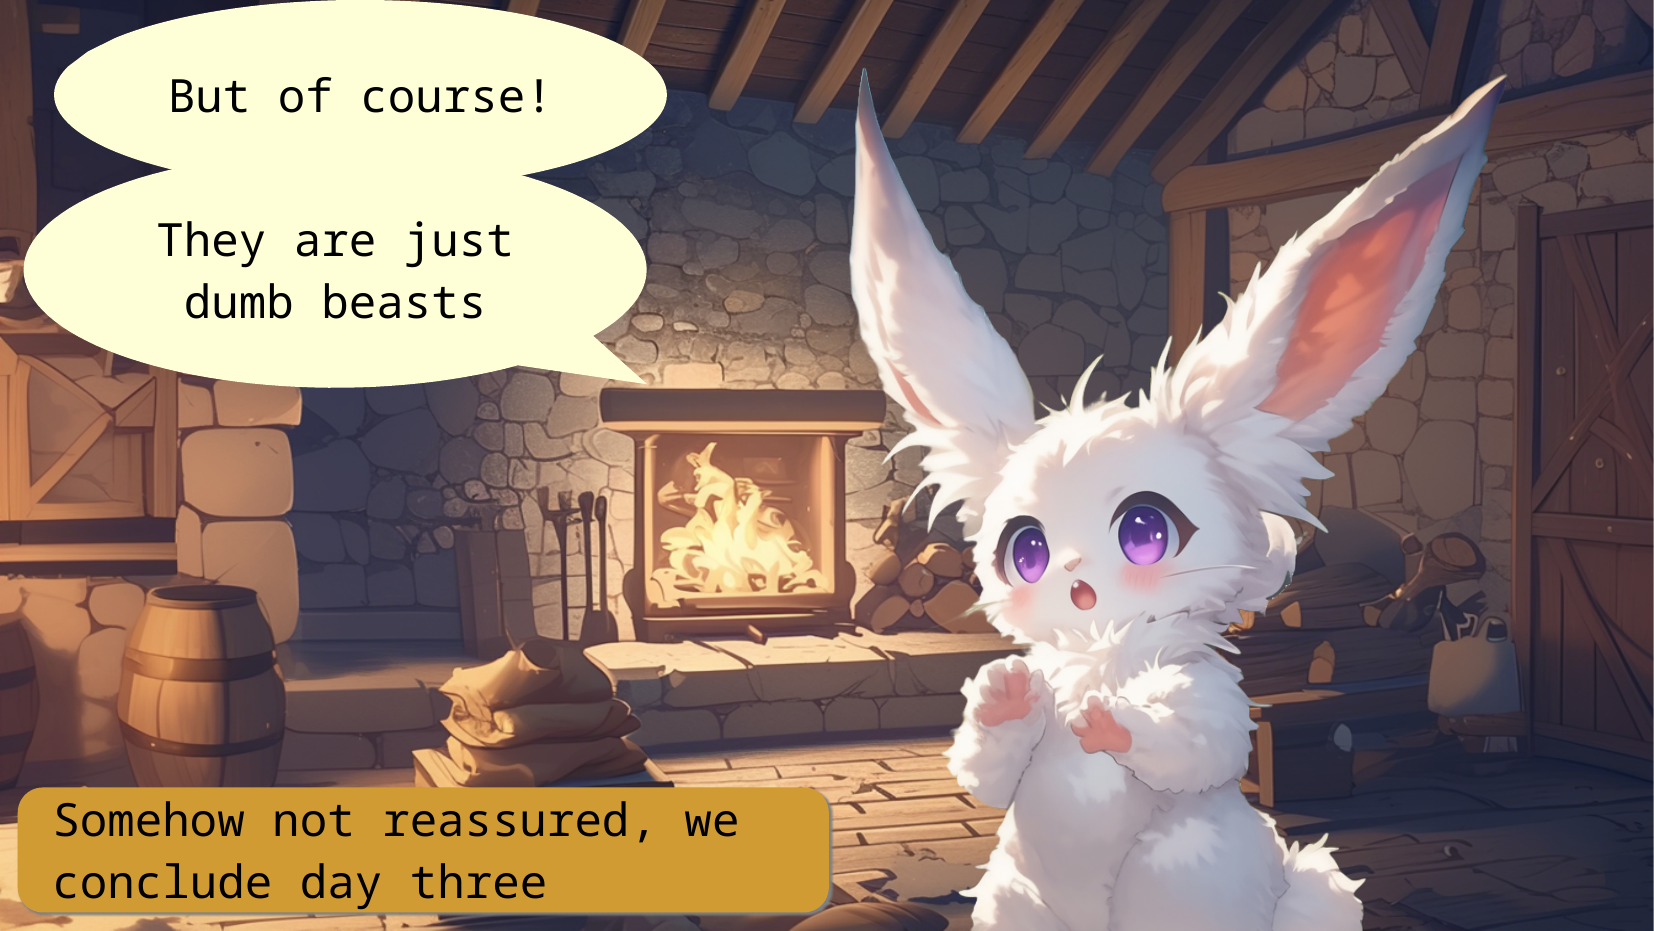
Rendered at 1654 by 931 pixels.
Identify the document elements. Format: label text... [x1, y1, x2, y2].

text_box They are just dumb beasts [23, 151, 466, 388]
text_box But of course! [54, 0, 561, 169]
picture [0, 0, 1654, 931]
text_box Somehow not reassured, we conclude day three [17, 787, 829, 913]
